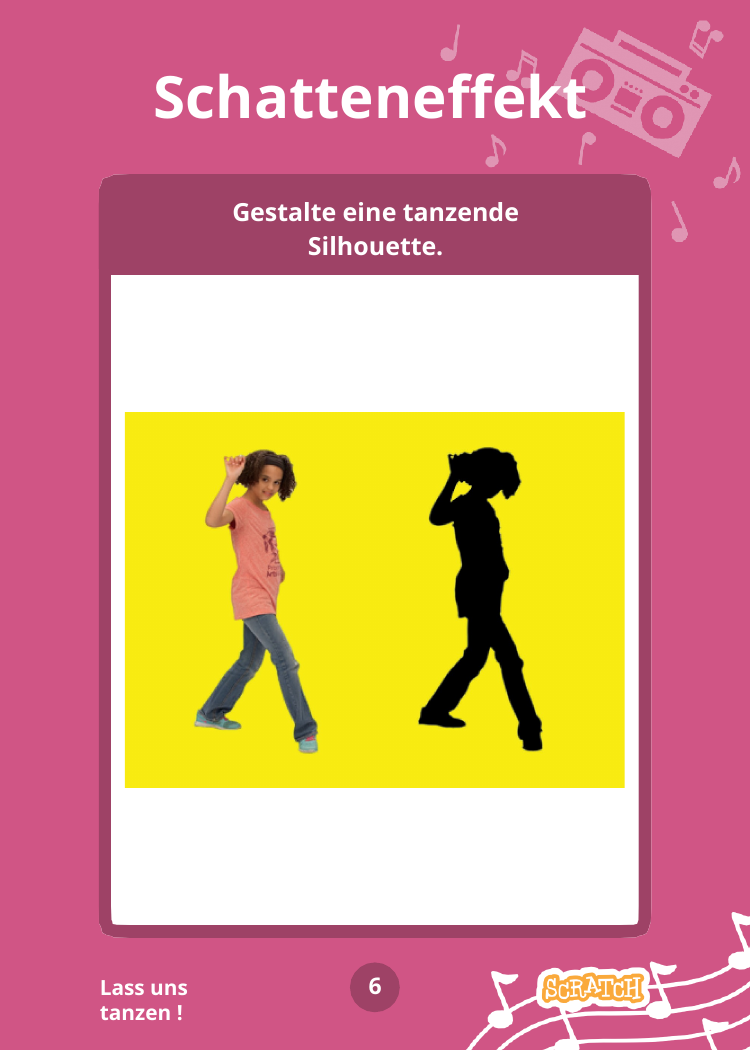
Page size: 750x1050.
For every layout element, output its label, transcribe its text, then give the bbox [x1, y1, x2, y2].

text_box Gestalte eine tanzende Silhouette. [229, 191, 521, 222]
text_box [0, 0, 750, 1050]
text_box [112, 188, 638, 262]
text_box 6 [366, 971, 384, 1000]
text_box Lass uns tanzen ! [97, 974, 260, 1000]
text_box Schatteneffekt [0, 43, 638, 236]
